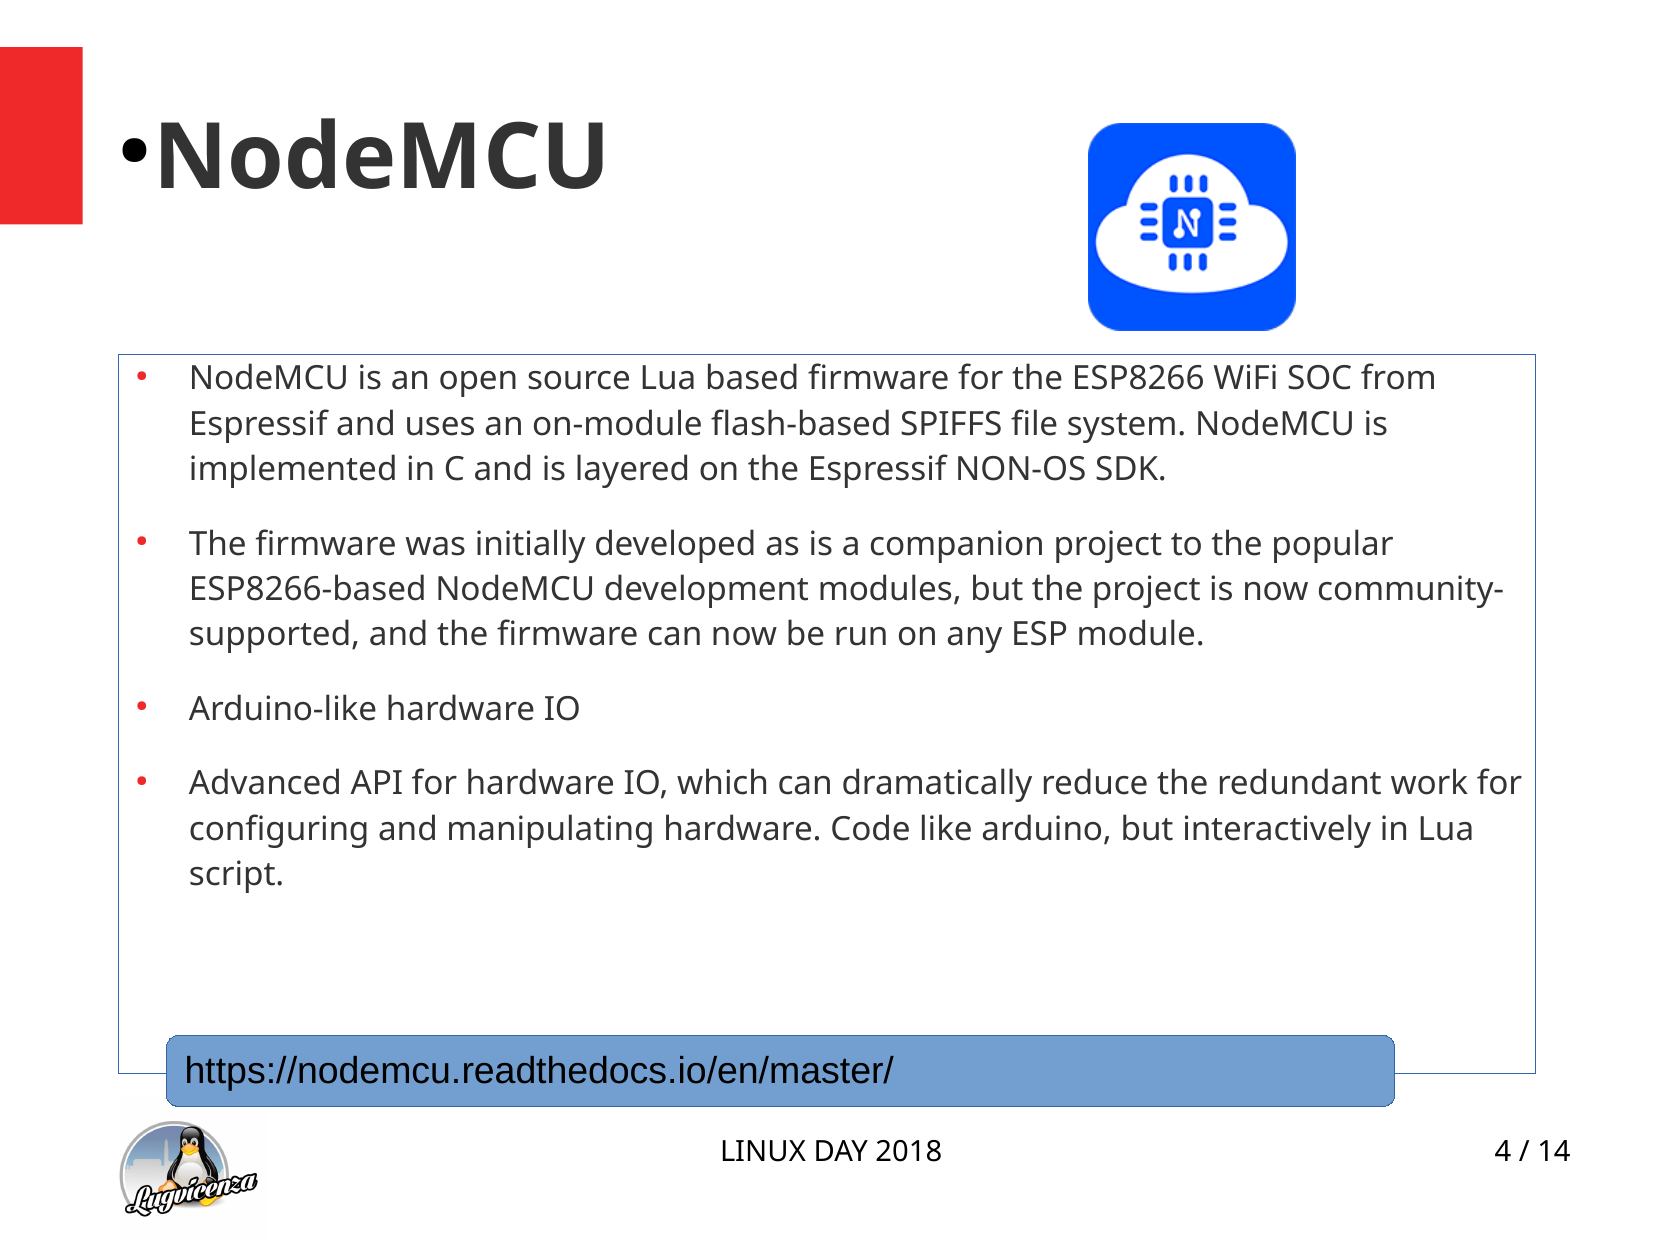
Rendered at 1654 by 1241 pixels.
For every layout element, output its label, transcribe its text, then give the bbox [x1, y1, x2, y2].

text_box https://nodemcu.readthedocs.io/en/master/ [166, 1035, 1395, 1107]
picture [118, 1097, 266, 1241]
picture [1088, 123, 1296, 331]
list NodeMCU is an open source Lua based firmware for the ESP8266 WiFi SOC from Espressif and uses an on-module flash-based SPIFFS file system. NodeMCU is implemented in C and is layered on the Espressif NON-OS SDK. The firmware was initially developed as is a companion project to the popular ESP8266-based NodeMCU development modules, but the project is now community-supported, and the firmware can now be run on any ESP module. Arduino-like hardware IO Advanced API for hardware IO, which can dramatically reduce the redundant work for configuring and manipulating hardware. Code like arduino, but interactively in Lua script. [118, 354, 1536, 1074]
title NodeMCU [118, 49, 1571, 257]
